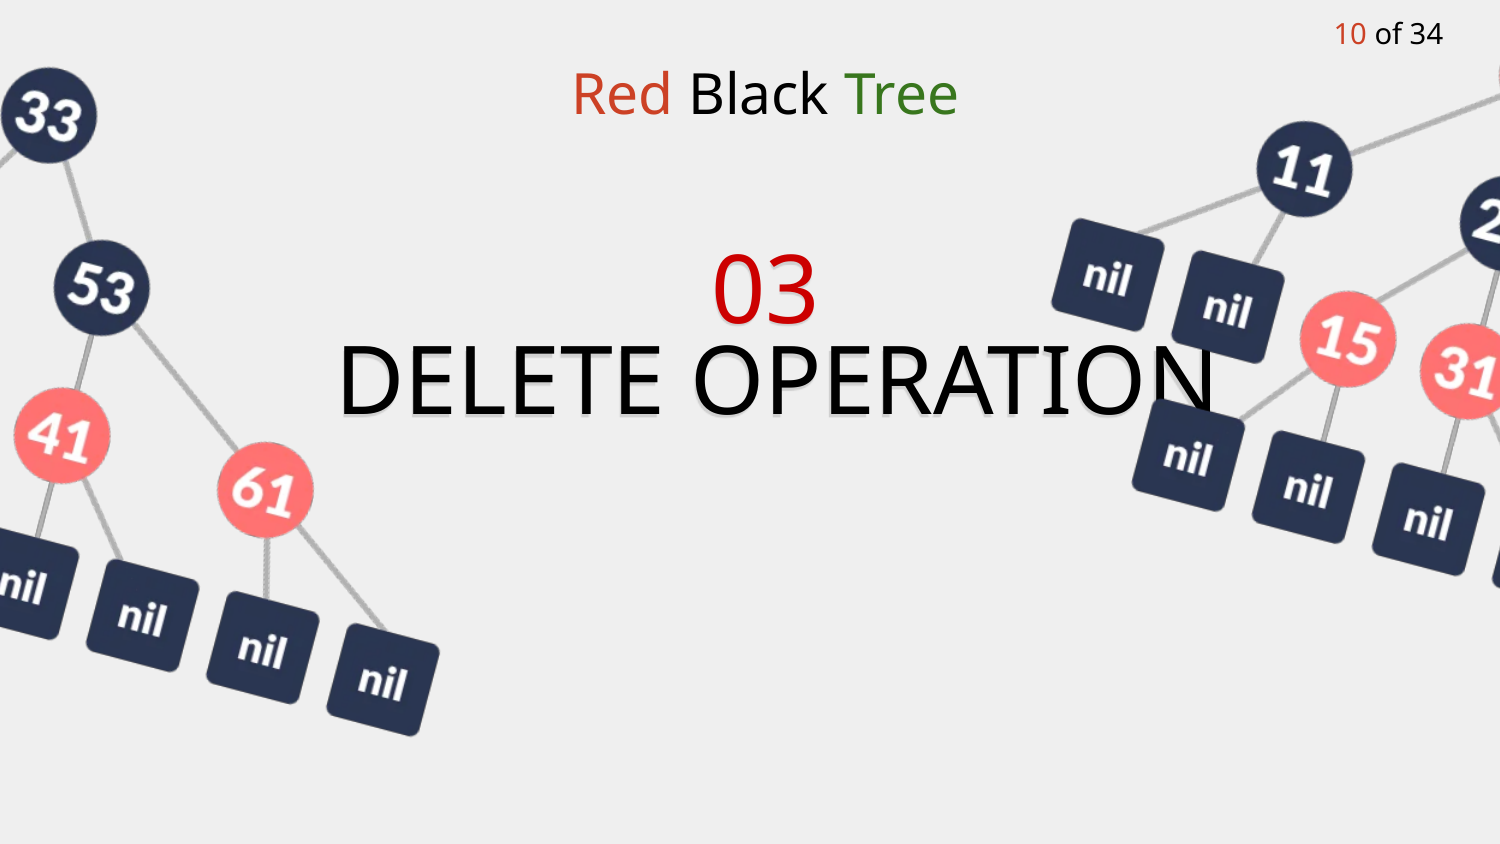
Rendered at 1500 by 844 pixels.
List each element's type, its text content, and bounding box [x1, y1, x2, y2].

subtitle 03 DELETE OPERATION [534, 236, 1045, 527]
picture [939, 0, 1500, 647]
text_box 10 of 34 [1318, 0, 1500, 65]
title Red Black Tree [545, 41, 985, 142]
picture [0, 0, 630, 844]
